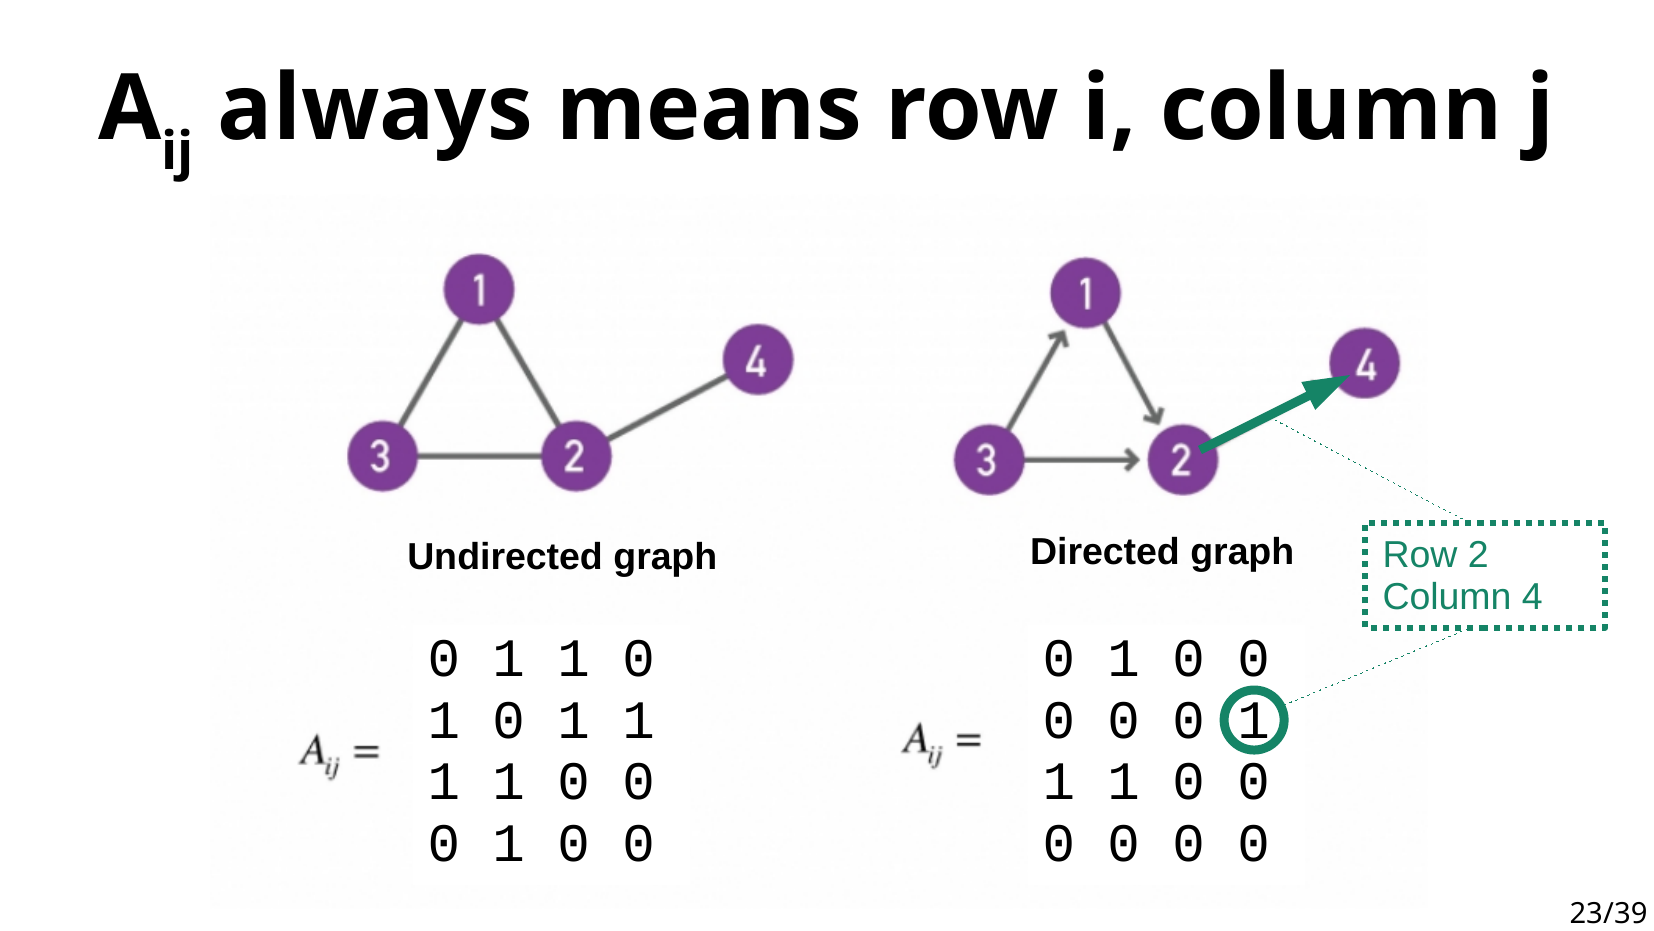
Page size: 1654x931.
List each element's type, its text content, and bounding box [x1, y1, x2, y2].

text_box Row 2 Column 4 [1365, 523, 1606, 628]
title Aij always means row i, column j [82, 1, 1571, 226]
picture [210, 194, 1428, 909]
text_box Undirected graph [330, 528, 796, 586]
text_box 0 1 0 0 0 0 0 1 1 1 0 0 0 0 0 0 [1027, 624, 1306, 886]
text_box 0 1 1 0 1 0 1 1 1 1 0 0 0 1 0 0 [412, 624, 691, 886]
text_box Directed graph [930, 523, 1365, 580]
